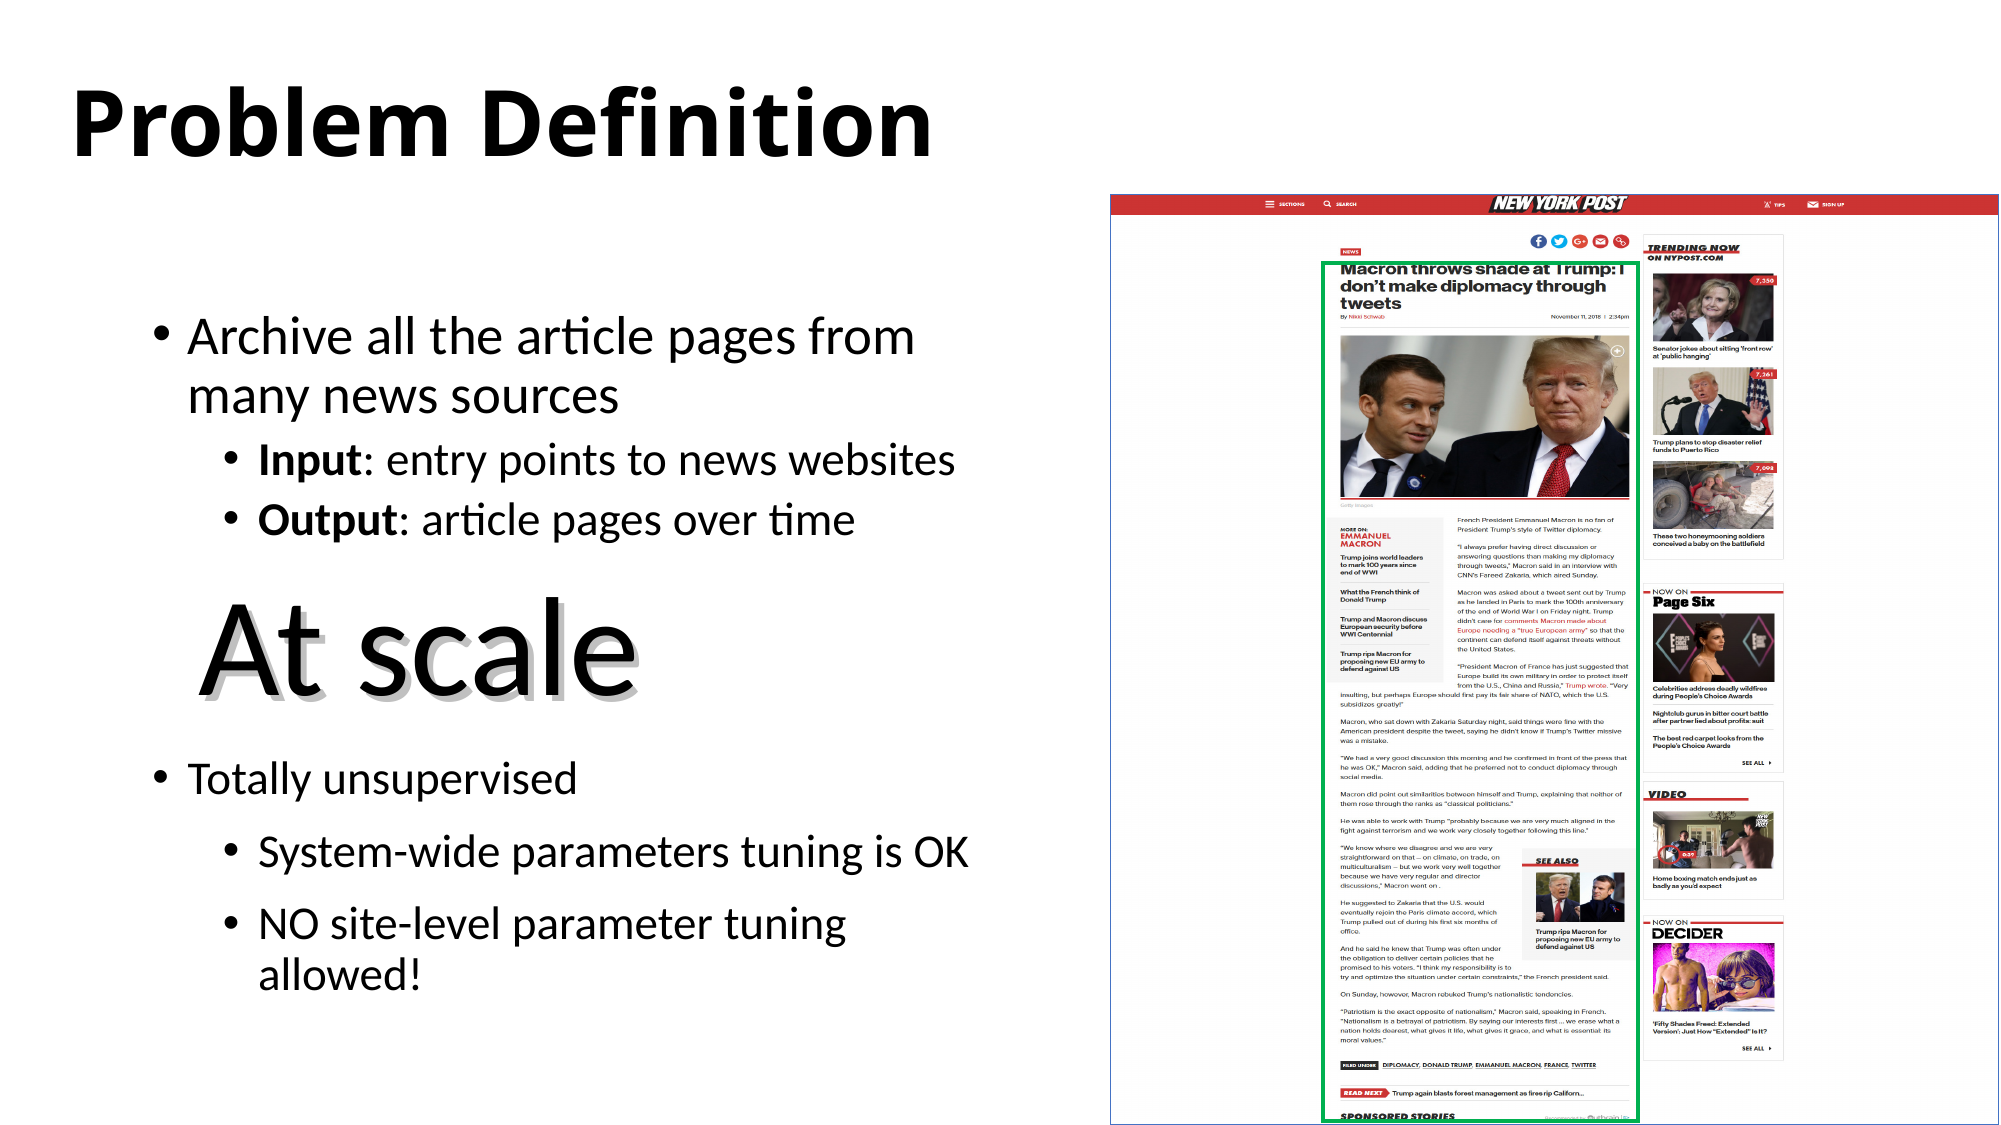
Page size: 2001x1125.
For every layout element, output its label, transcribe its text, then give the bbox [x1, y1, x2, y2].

title Problem Definition [54, 18, 1780, 236]
picture [1110, 194, 1999, 1125]
list Archive all the article pages from many news sources Input: entry points to news websites Output: article pages over time At scale Totally unsupervised System-wide parameters tuning is OK NO site-level parameter tuning allowed! [137, 299, 1033, 1014]
